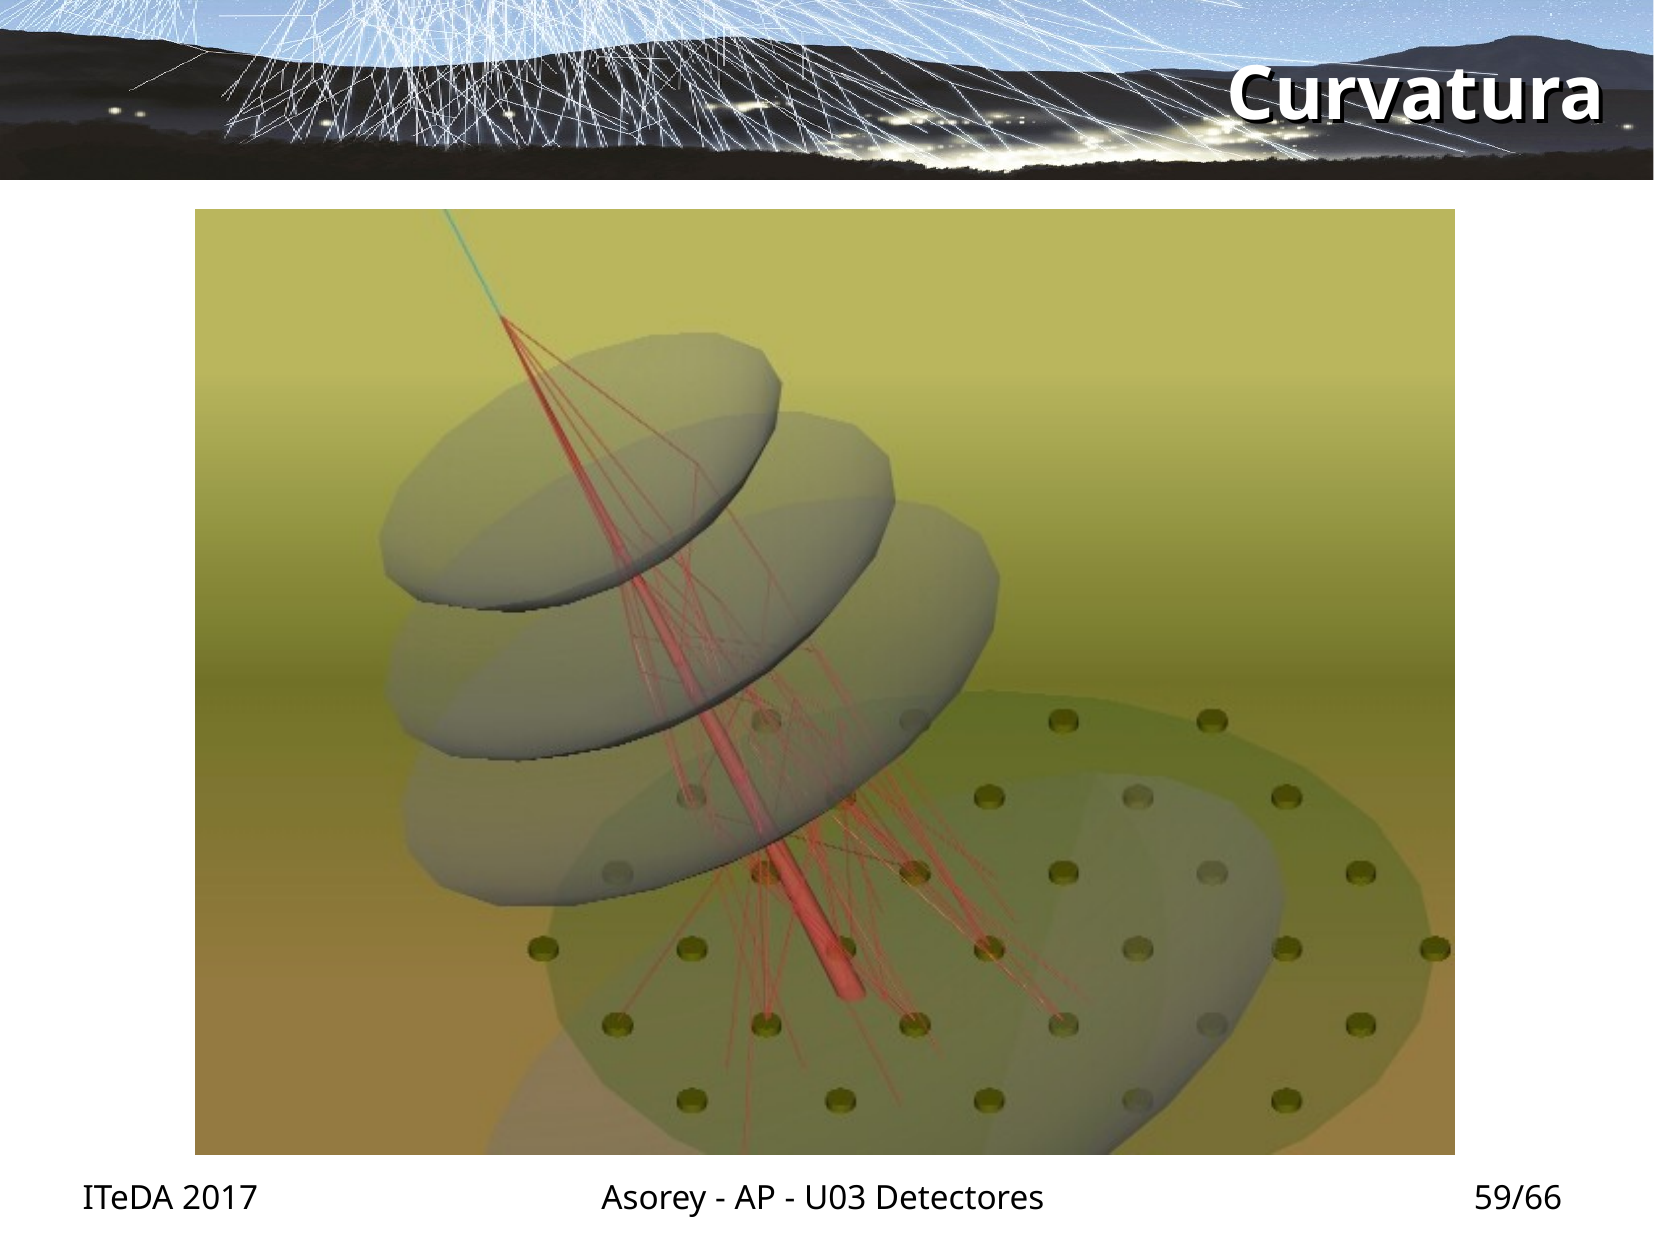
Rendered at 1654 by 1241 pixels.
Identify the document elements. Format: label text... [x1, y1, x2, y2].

title Curvatura [45, 15, 1606, 166]
picture [195, 209, 1455, 1156]
picture [0, 0, 1654, 180]
